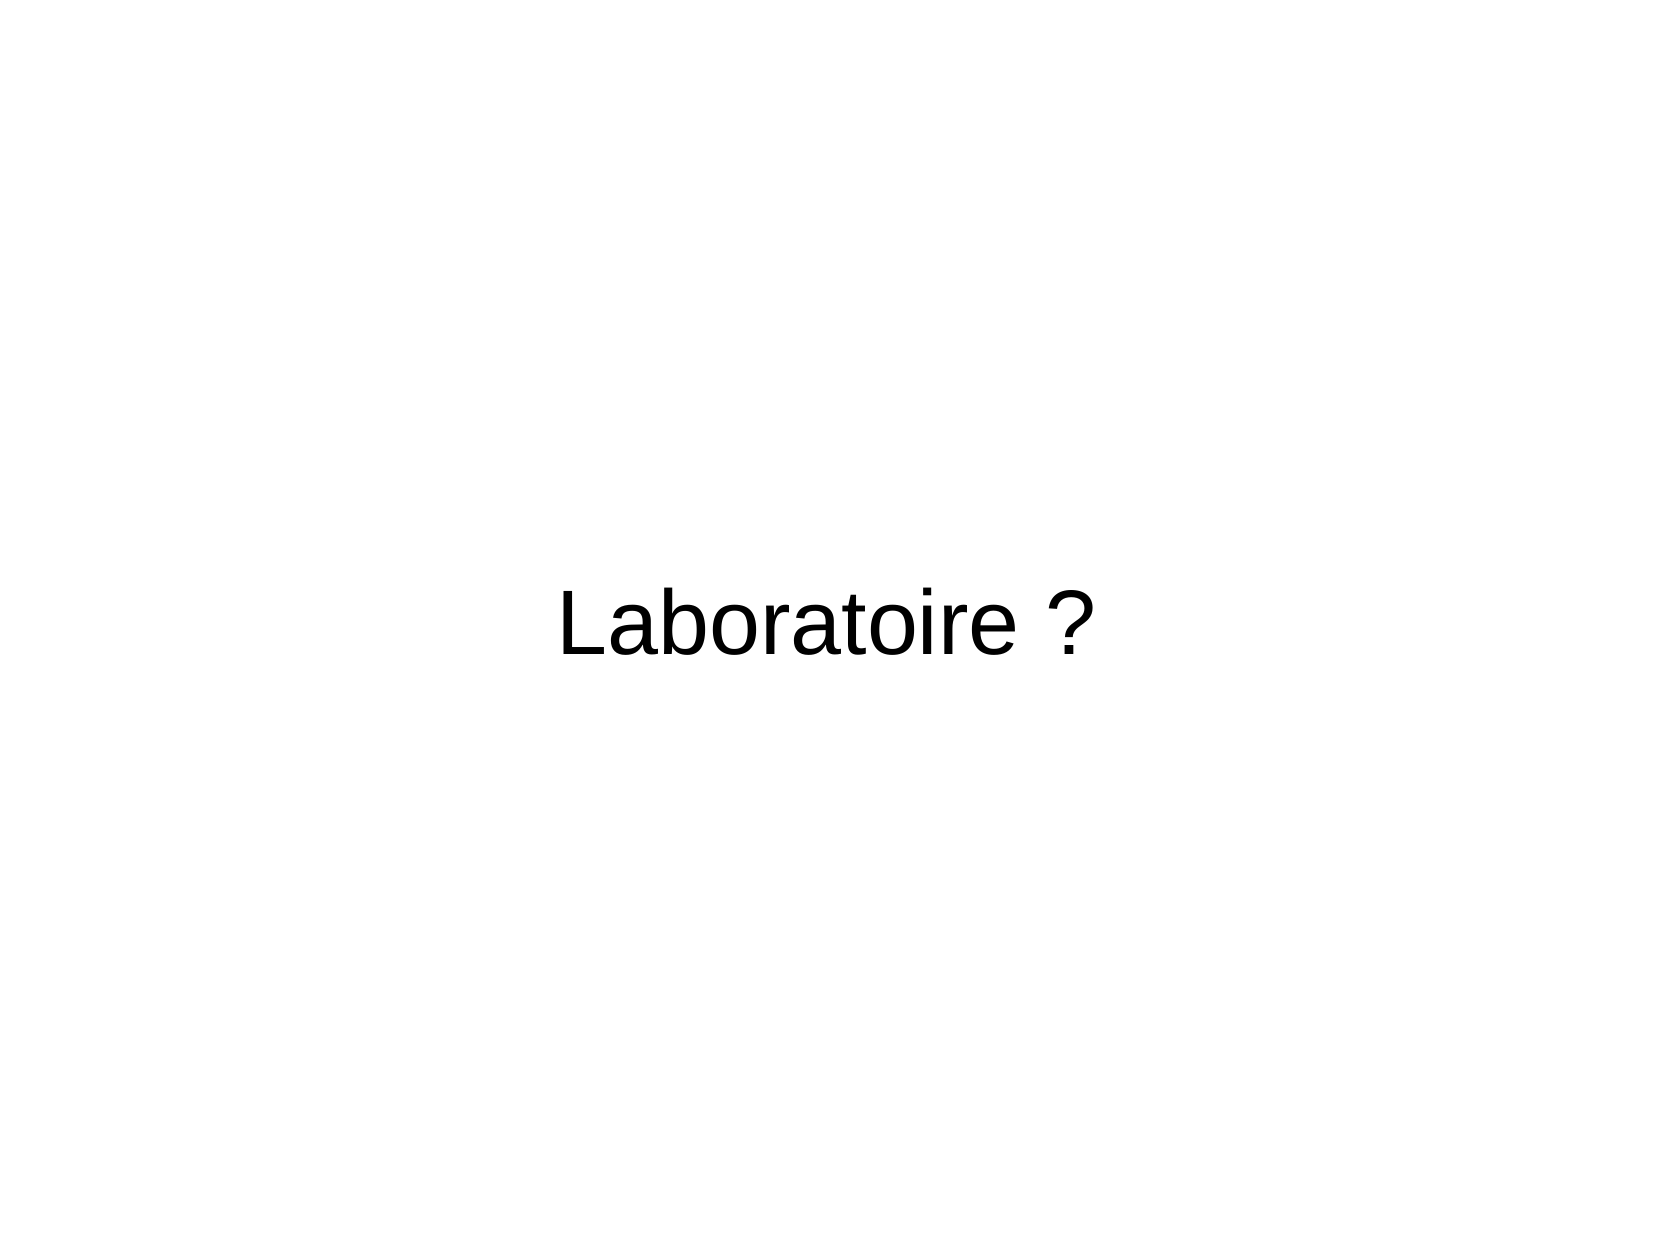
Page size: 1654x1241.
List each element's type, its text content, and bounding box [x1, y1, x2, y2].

title Laboratoire ? [82, 519, 1571, 727]
